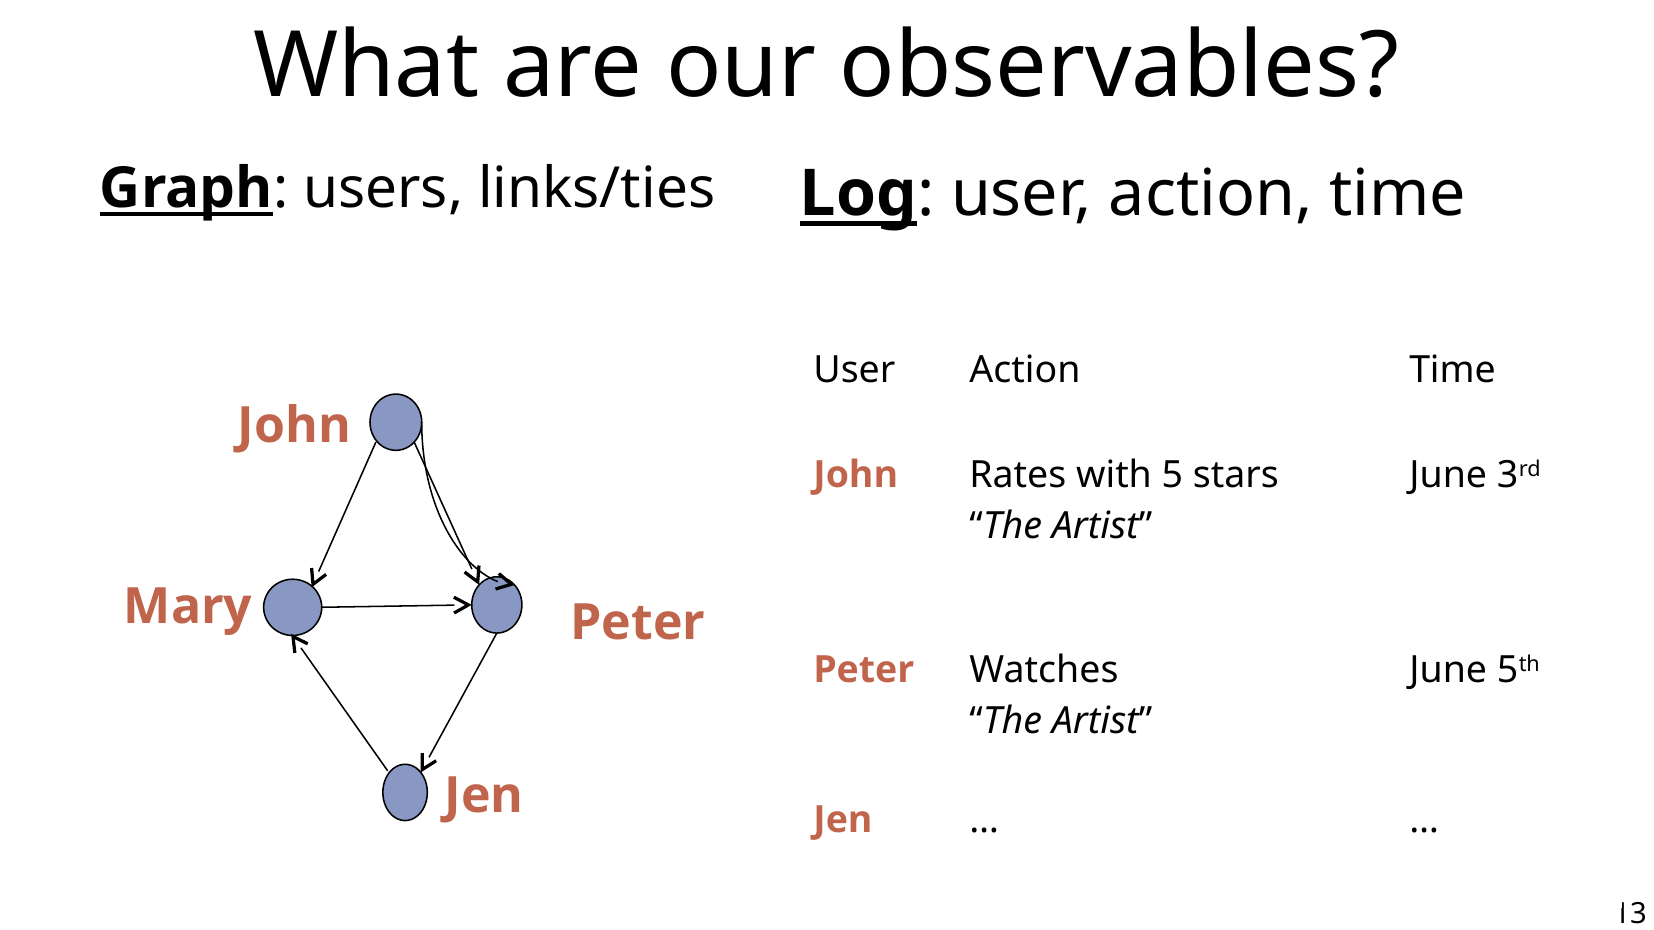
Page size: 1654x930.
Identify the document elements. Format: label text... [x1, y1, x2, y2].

text_box Jen [408, 750, 561, 835]
table_cell Rates with 5 stars “The Artist” [954, 440, 1394, 635]
title What are our observables? [82, 2, 1571, 120]
text_box Graph: users, links/ties [73, 139, 747, 302]
table_cell June 5th [1394, 635, 1622, 785]
table_header Time [1394, 335, 1622, 440]
table_cell Peter [798, 635, 954, 785]
table_cell … [954, 785, 1394, 908]
text_box John [218, 380, 370, 465]
table_header User [798, 335, 954, 440]
table_cell John [798, 440, 954, 635]
text_box [382, 764, 408, 821]
text_box [370, 394, 422, 451]
table_cell Jen [798, 785, 954, 908]
text_box [264, 579, 322, 636]
text_box Mary [112, 560, 264, 646]
text_box Peter [540, 577, 735, 662]
text_box [471, 576, 522, 633]
text_box Log: user, action, time [771, 139, 1488, 327]
table_cell Watches “The Artist” [954, 635, 1394, 785]
table_cell … [1394, 785, 1622, 908]
table_header Action [954, 335, 1394, 440]
table_cell June 3rd [1394, 440, 1622, 635]
